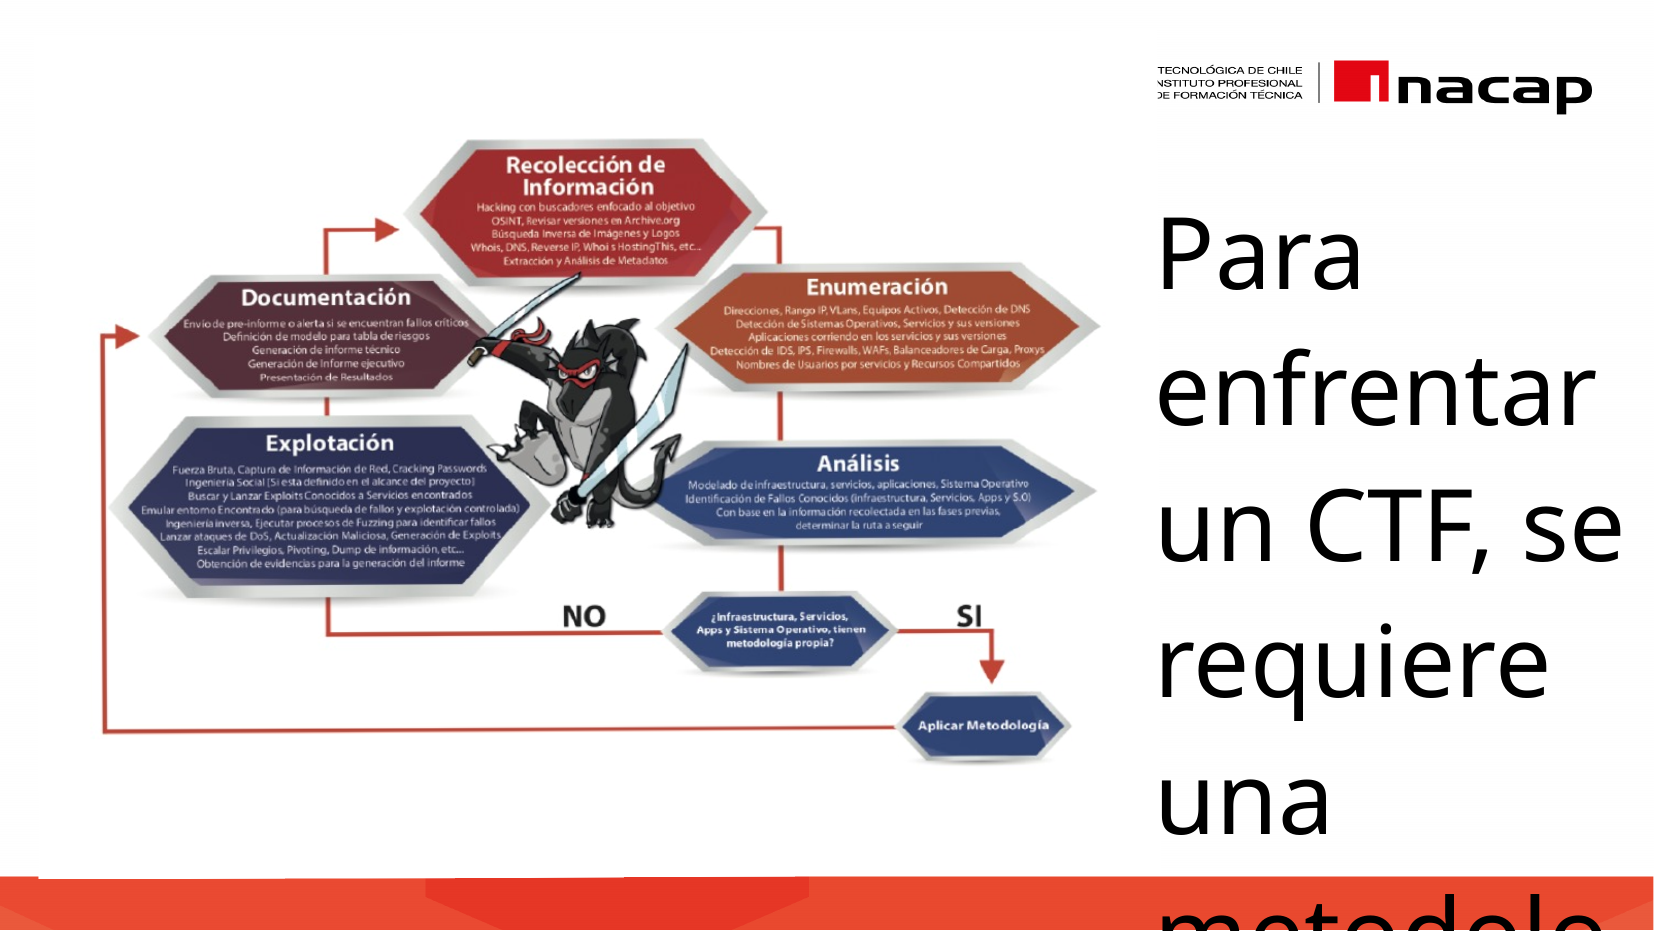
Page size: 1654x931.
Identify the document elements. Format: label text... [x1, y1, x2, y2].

picture [0, 0, 1654, 930]
text_box Para enfrentar un CTF, se requiere una metodología [1140, 174, 1654, 931]
